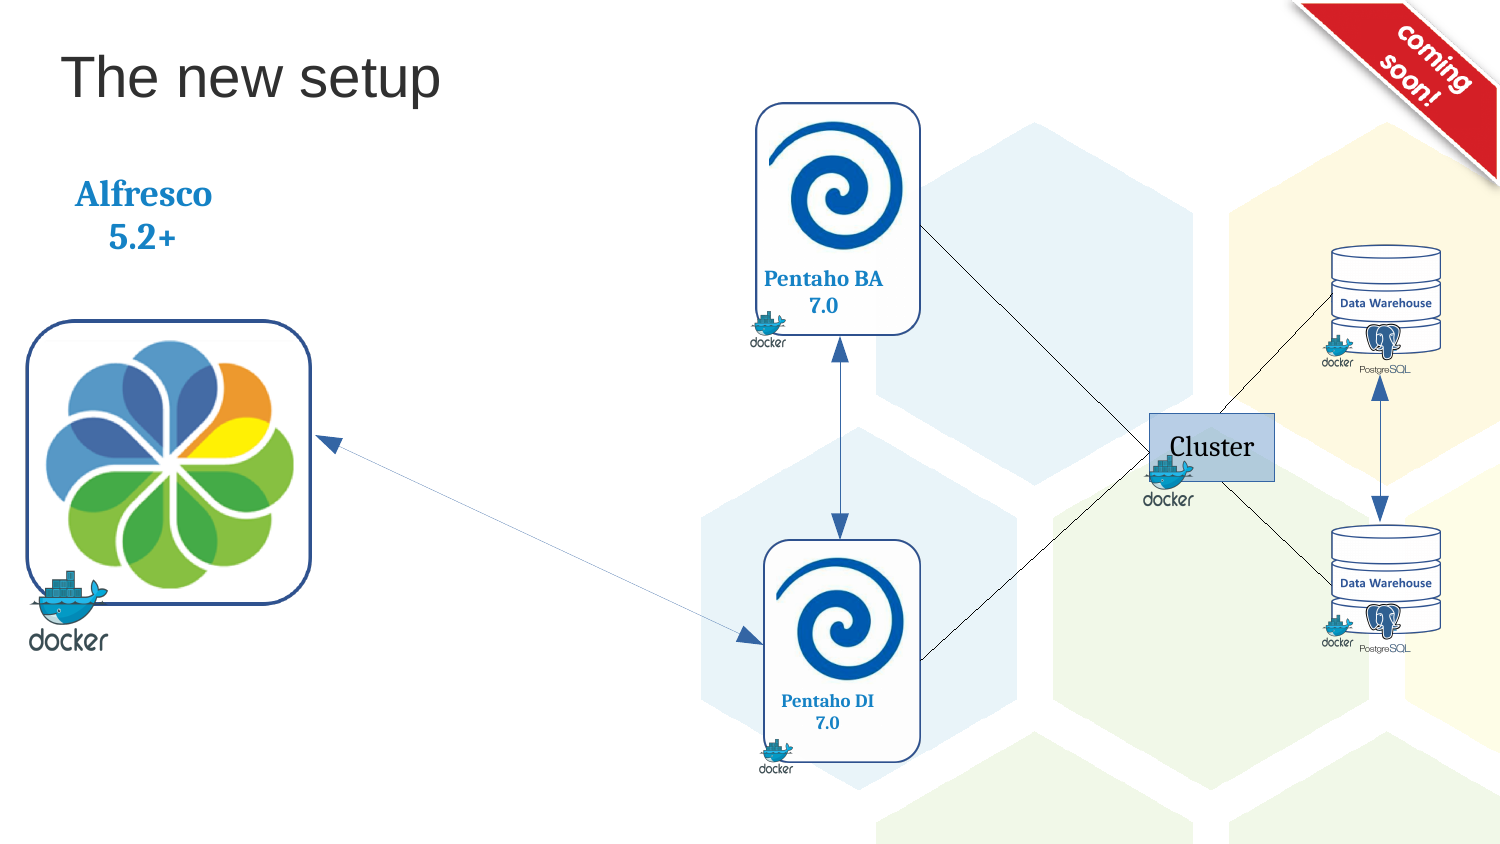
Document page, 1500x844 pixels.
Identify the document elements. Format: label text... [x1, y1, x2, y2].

text_box Alfresco 5.2+ [60, 165, 271, 267]
text_box Cluster [1149, 413, 1275, 482]
text_box Pentaho DI 7.0 [766, 683, 921, 781]
text_box [862, 102, 1280, 175]
text_box Pentaho BA 7.0 [749, 258, 931, 350]
picture [0, 0, 1500, 844]
title The new setup [45, 24, 1280, 118]
